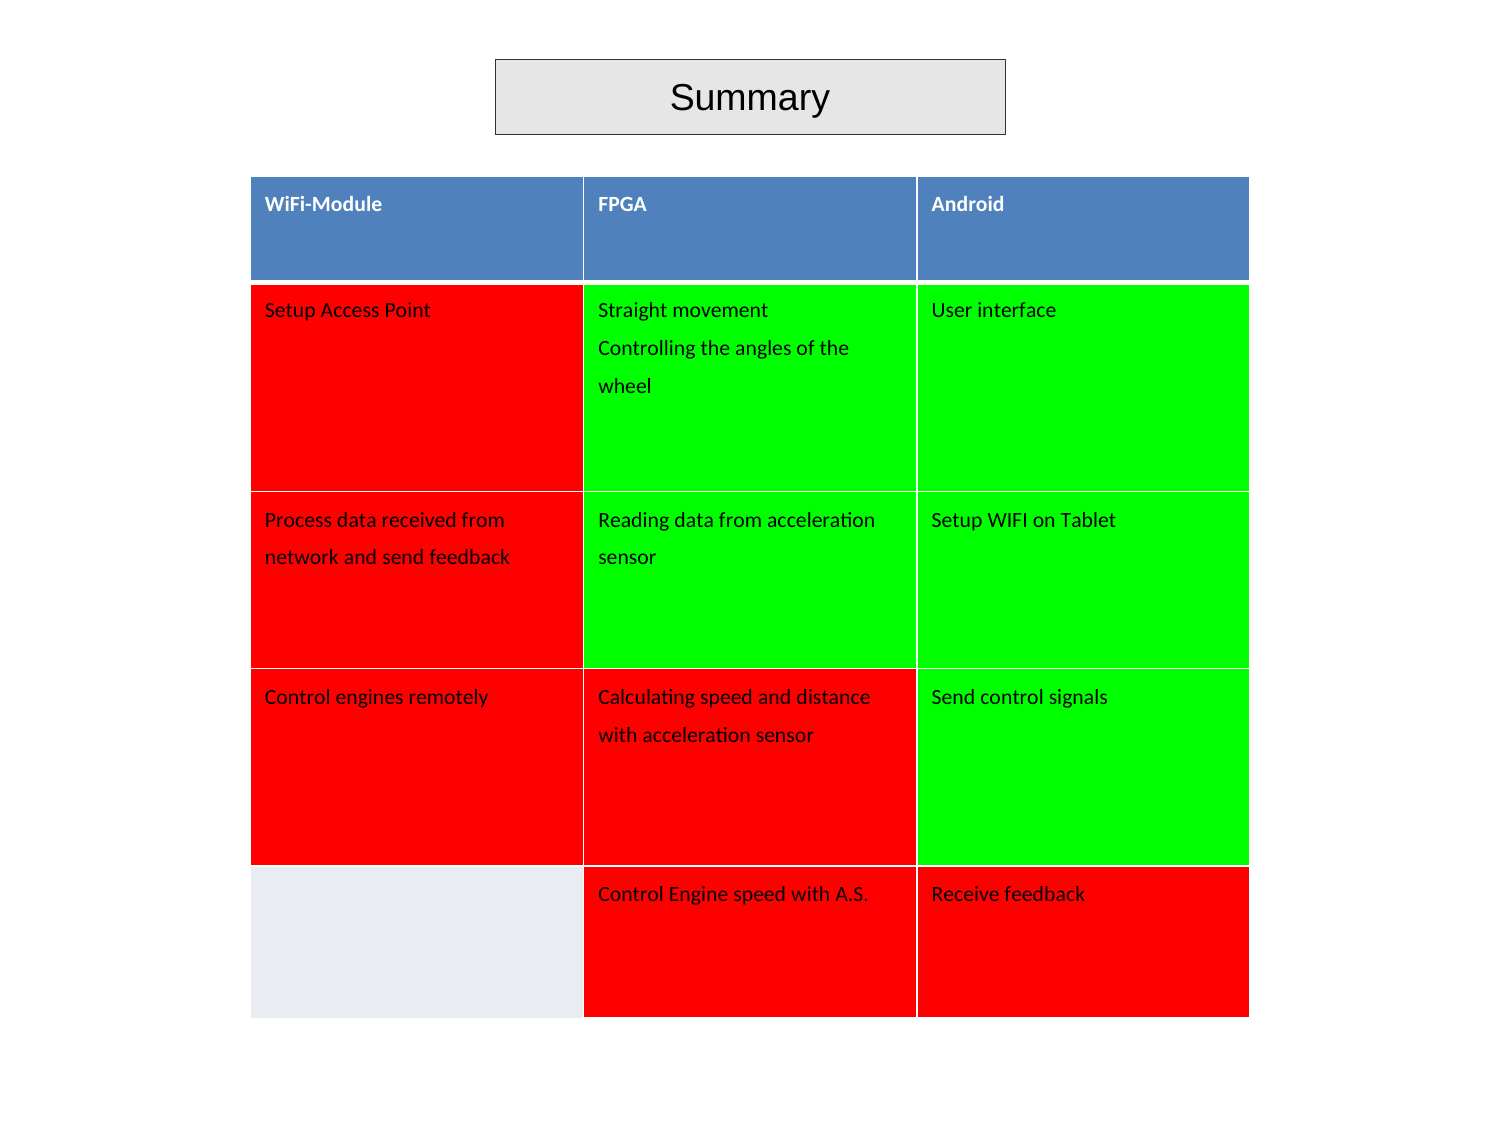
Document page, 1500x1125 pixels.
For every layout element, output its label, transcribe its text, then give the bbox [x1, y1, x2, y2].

table_cell Reading data from acceleration sensor [584, 492, 916, 668]
table_cell Control engines remotely [251, 669, 583, 865]
text_box Summary [495, 59, 1006, 135]
table_cell [251, 867, 583, 1018]
table_cell Receive feedback [918, 867, 1249, 1017]
table_cell Send control signals [918, 669, 1249, 865]
table_cell Calculating speed and distance with acceleration sensor [584, 669, 916, 865]
table_cell Process data received from network and send feedback [251, 492, 583, 668]
table_header FPGA [584, 177, 916, 280]
table_cell Setup Access Point [251, 285, 583, 491]
table_cell User interface [918, 285, 1249, 491]
table_cell Control Engine speed with A.S. [584, 867, 916, 1017]
table_cell Straight movement Controlling the angles of the wheel [584, 285, 916, 491]
table_header WiFi-Module [251, 177, 583, 280]
table_header Android [918, 177, 1249, 280]
table_cell Setup WIFI on Tablet [918, 492, 1249, 668]
